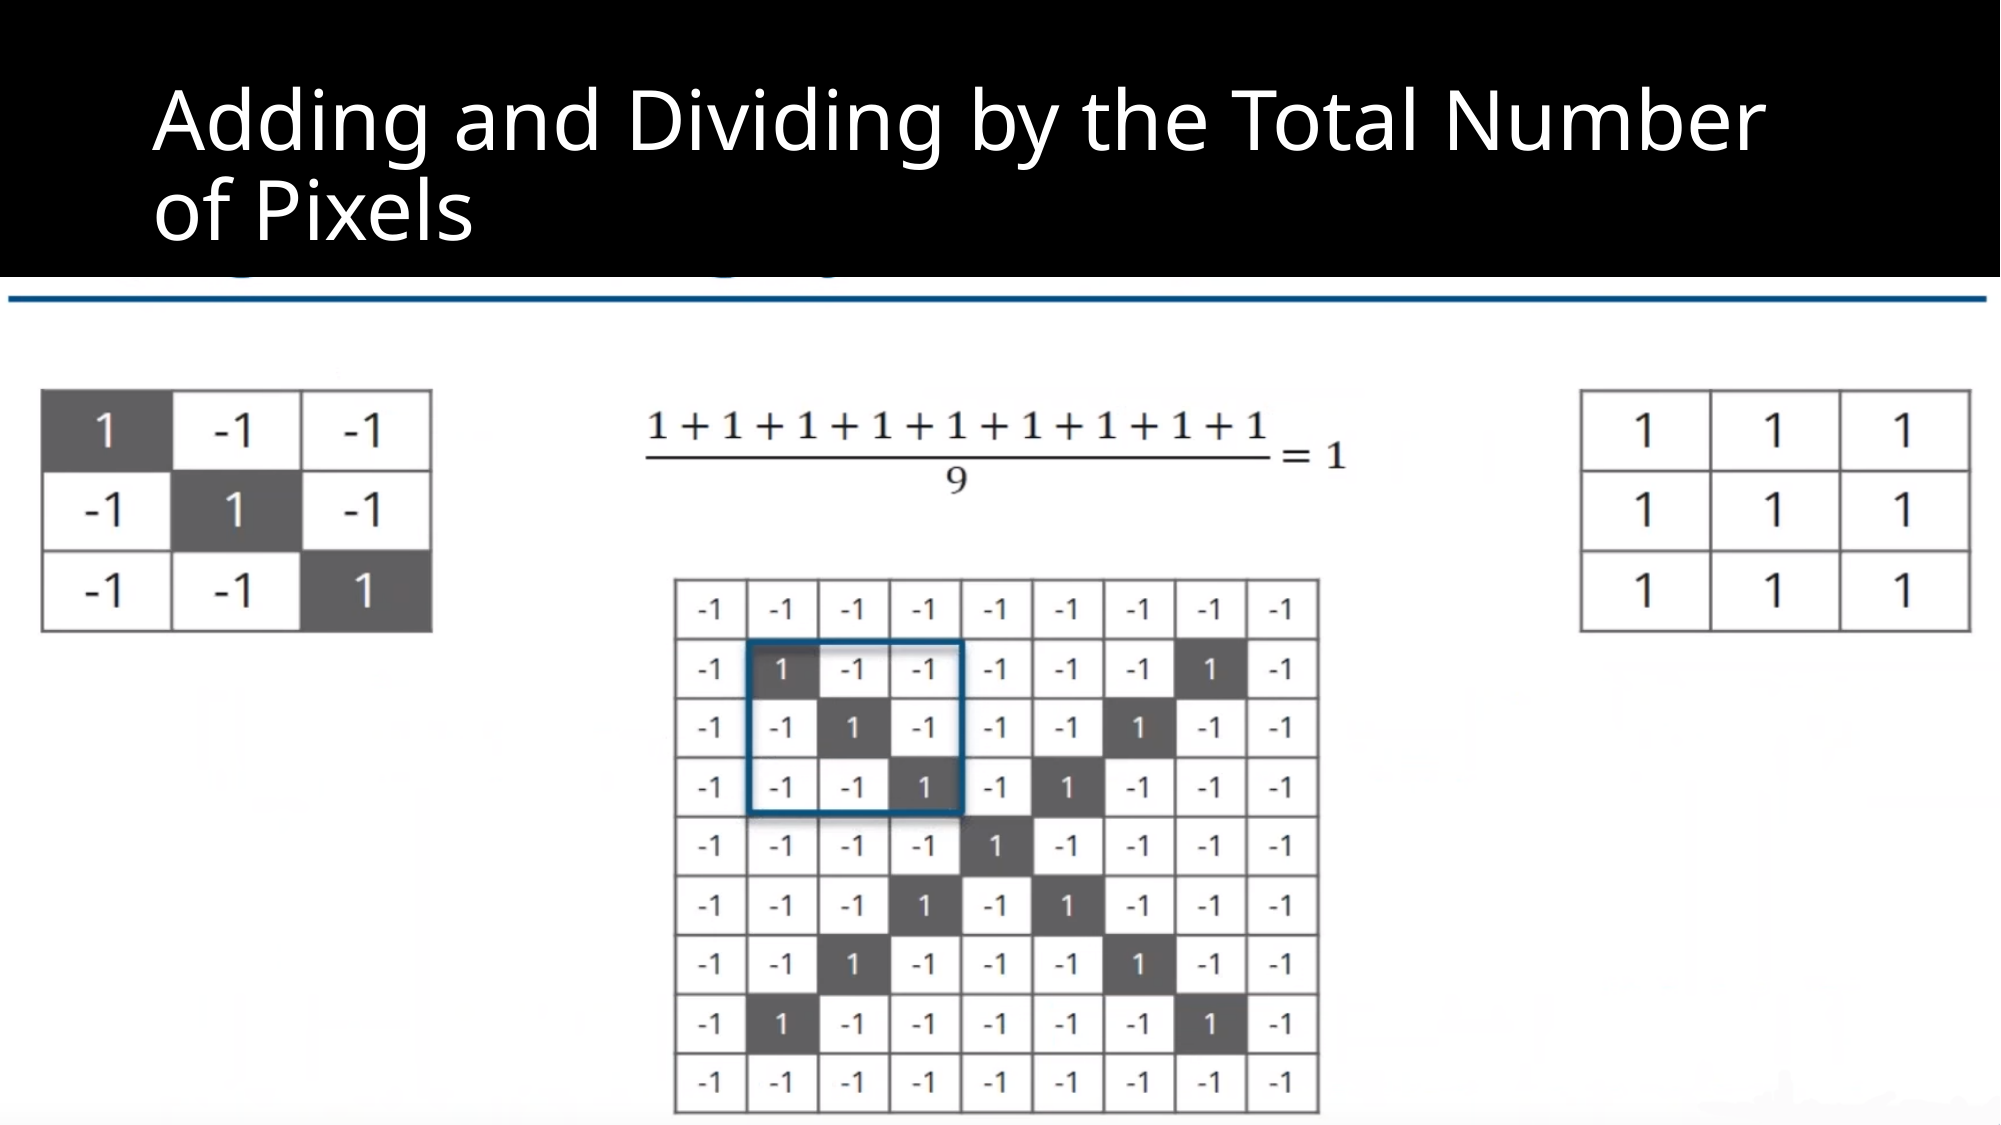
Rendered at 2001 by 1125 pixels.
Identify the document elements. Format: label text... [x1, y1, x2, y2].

picture [0, 277, 2000, 1125]
text_box Adding and Dividing by the Total Number of Pixels [137, 59, 1863, 278]
